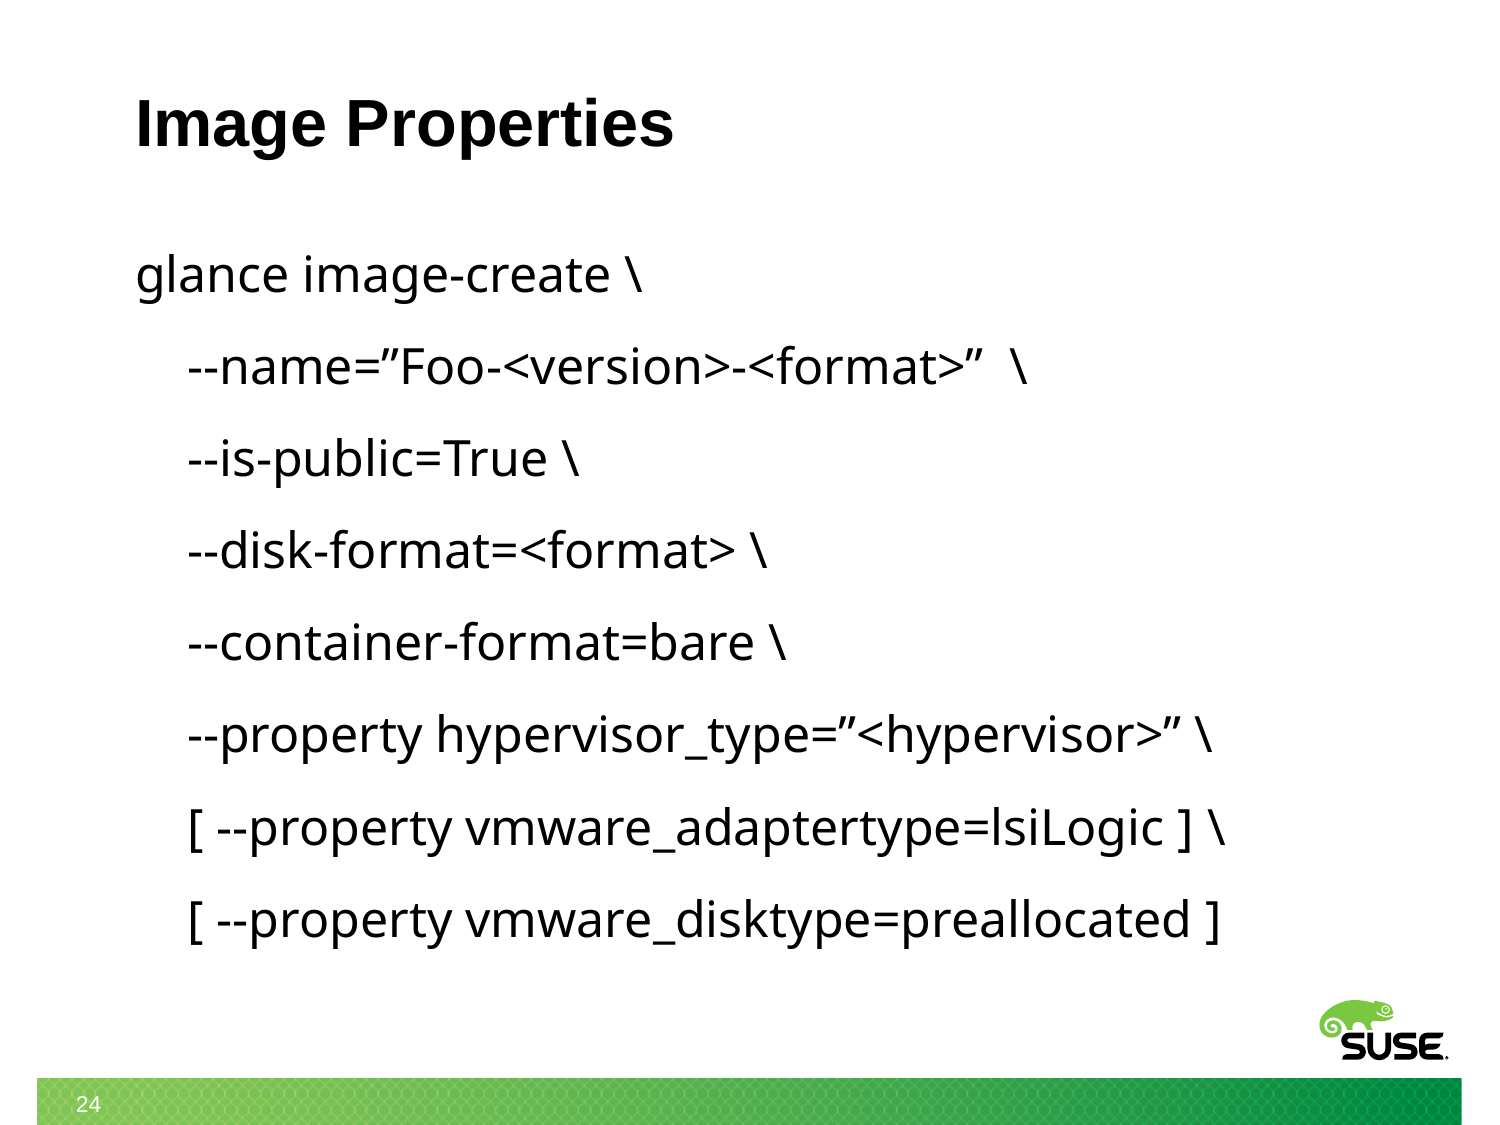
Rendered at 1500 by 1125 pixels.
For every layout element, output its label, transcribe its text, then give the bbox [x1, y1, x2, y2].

picture [37, 1078, 1462, 1125]
title Image Properties [135, 41, 1372, 204]
list glance image-create \ --name=”Foo-<version>-<format>” \ --is-public=True \ --disk-format=<format> \ --container-format=bare \ --property hypervisor_type=”<hypervisor>” \ [ --property vmware_adaptertype=lsiLogic ] \ [ --property vmware_disktype=preallocated ] [135, 238, 1372, 1021]
